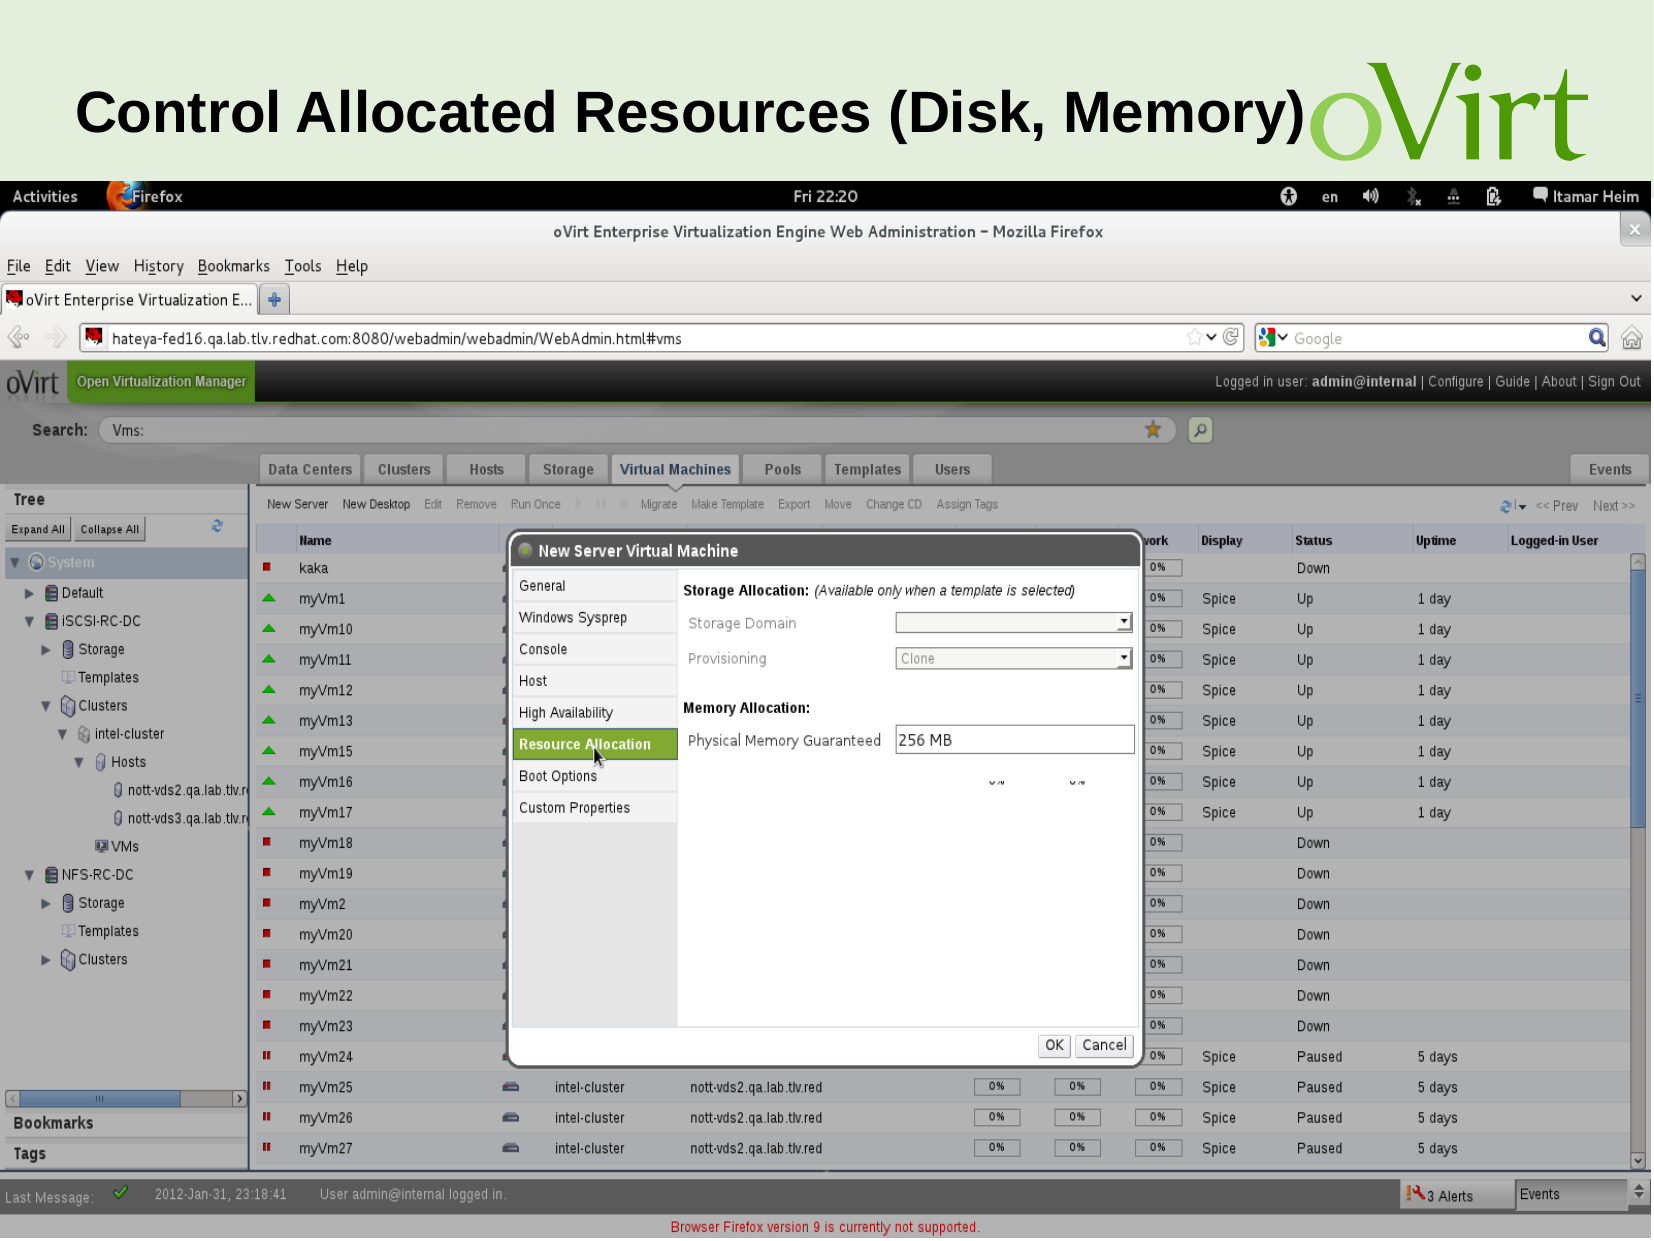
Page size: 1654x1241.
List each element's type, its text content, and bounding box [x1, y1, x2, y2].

picture [0, 181, 1651, 1238]
title Control Allocated Resources (Disk, Memory) [75, 37, 1564, 181]
